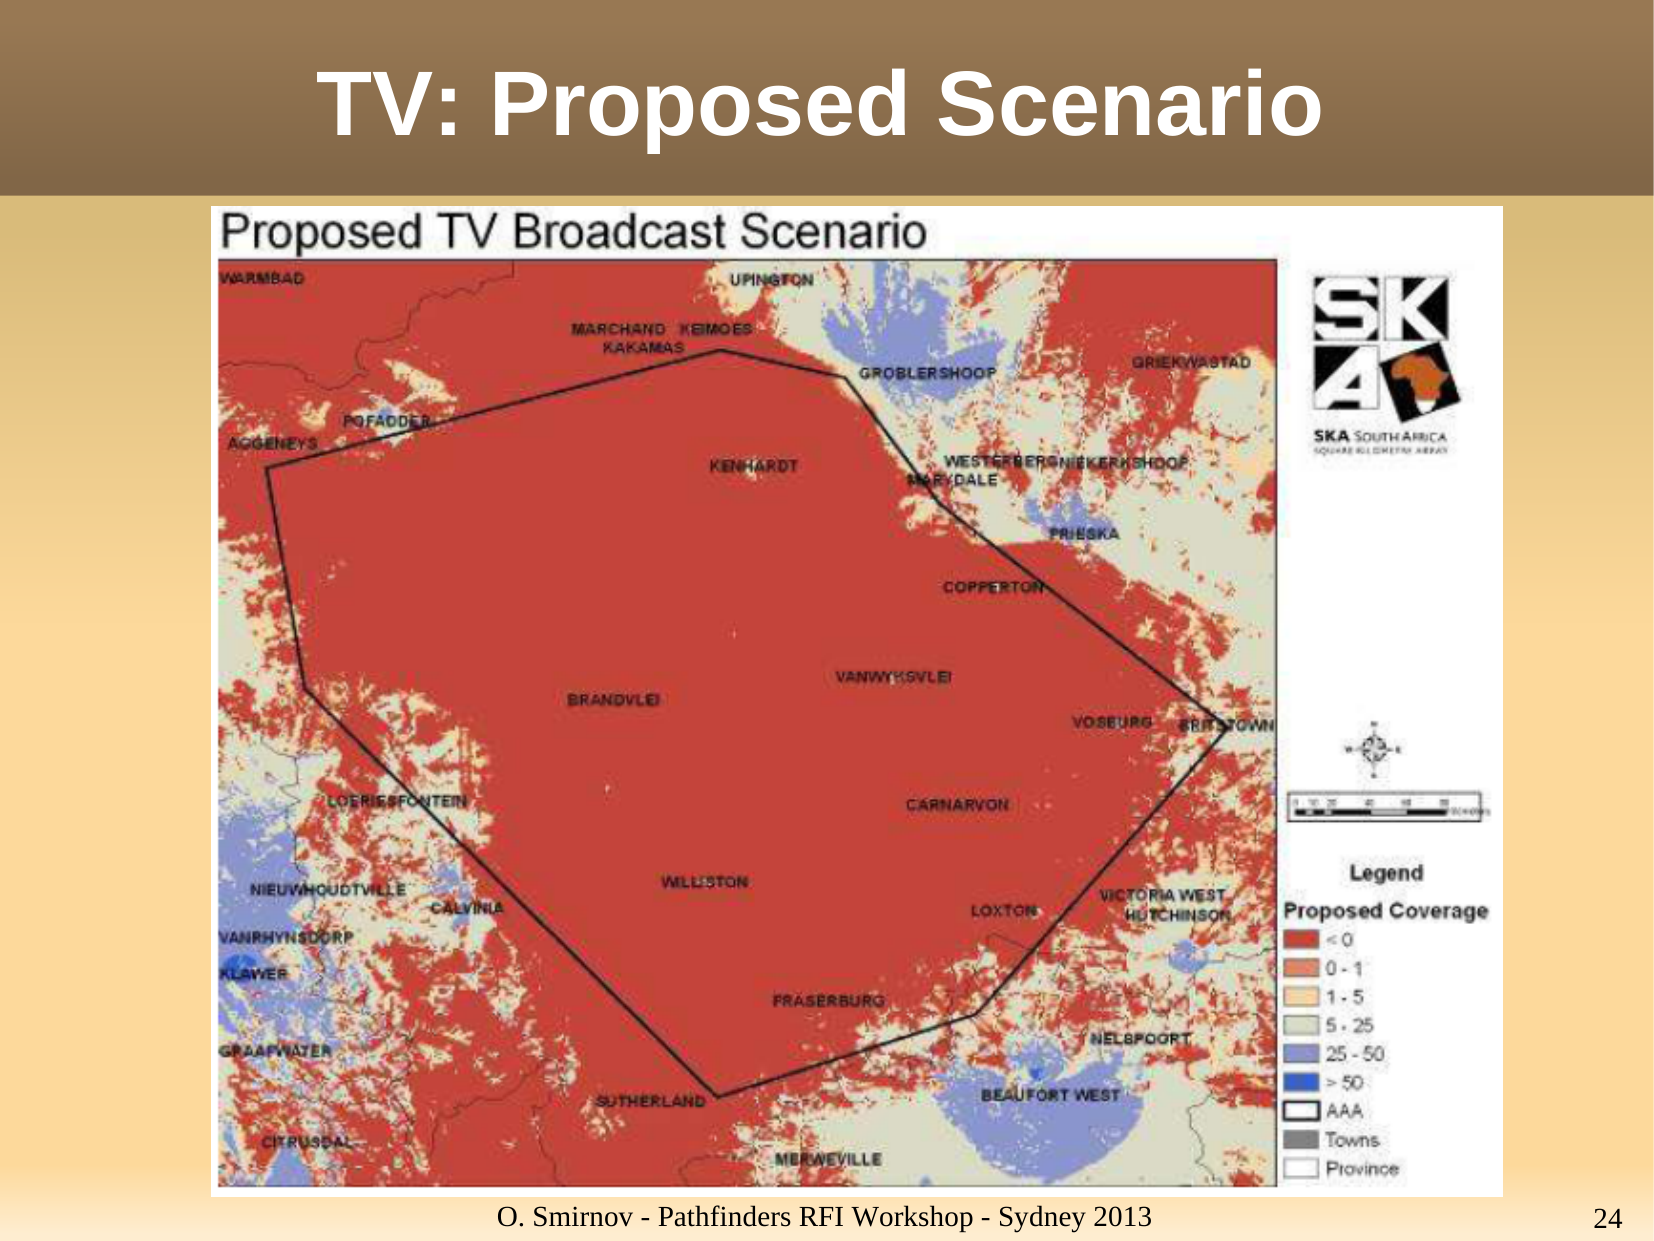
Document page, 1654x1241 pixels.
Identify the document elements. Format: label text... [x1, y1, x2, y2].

title TV: Proposed Scenario [76, 0, 1565, 208]
picture [0, 0, 1654, 1241]
